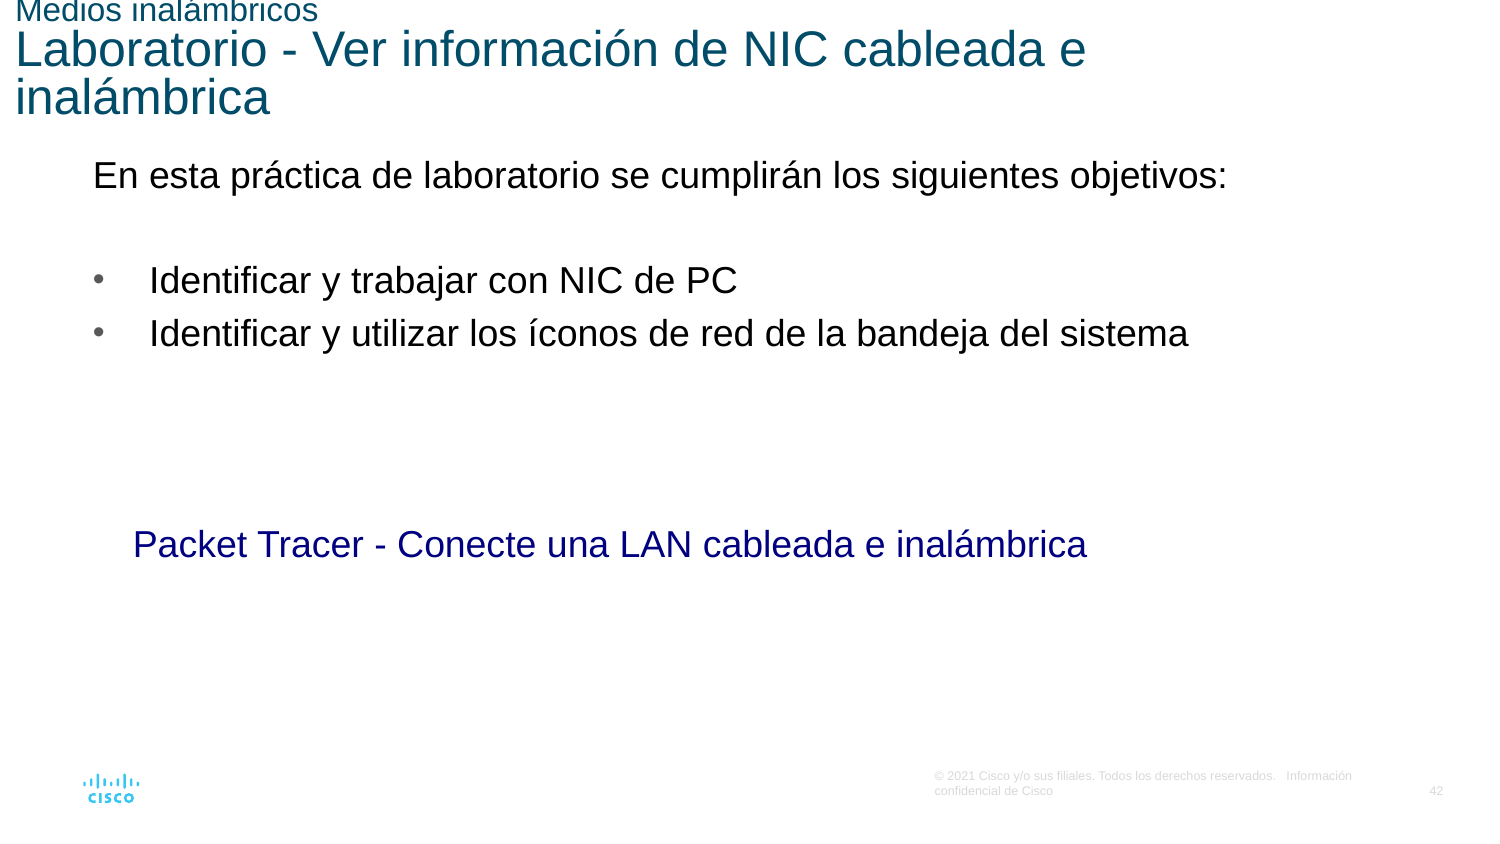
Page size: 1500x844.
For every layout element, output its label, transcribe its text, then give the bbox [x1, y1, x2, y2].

text_box Packet Tracer - Conecte una LAN cableada e inalámbrica [118, 515, 1359, 591]
title Medios inalámbricos Laboratorio - Ver información de NIC cableada e inalámbrica [0, 0, 1369, 121]
list En esta práctica de laboratorio se cumplirán los siguientes objetivos: Identificar y trabajar con NIC de PC Identificar y utilizar los íconos de red de la bandeja del sistema [77, 143, 1437, 384]
